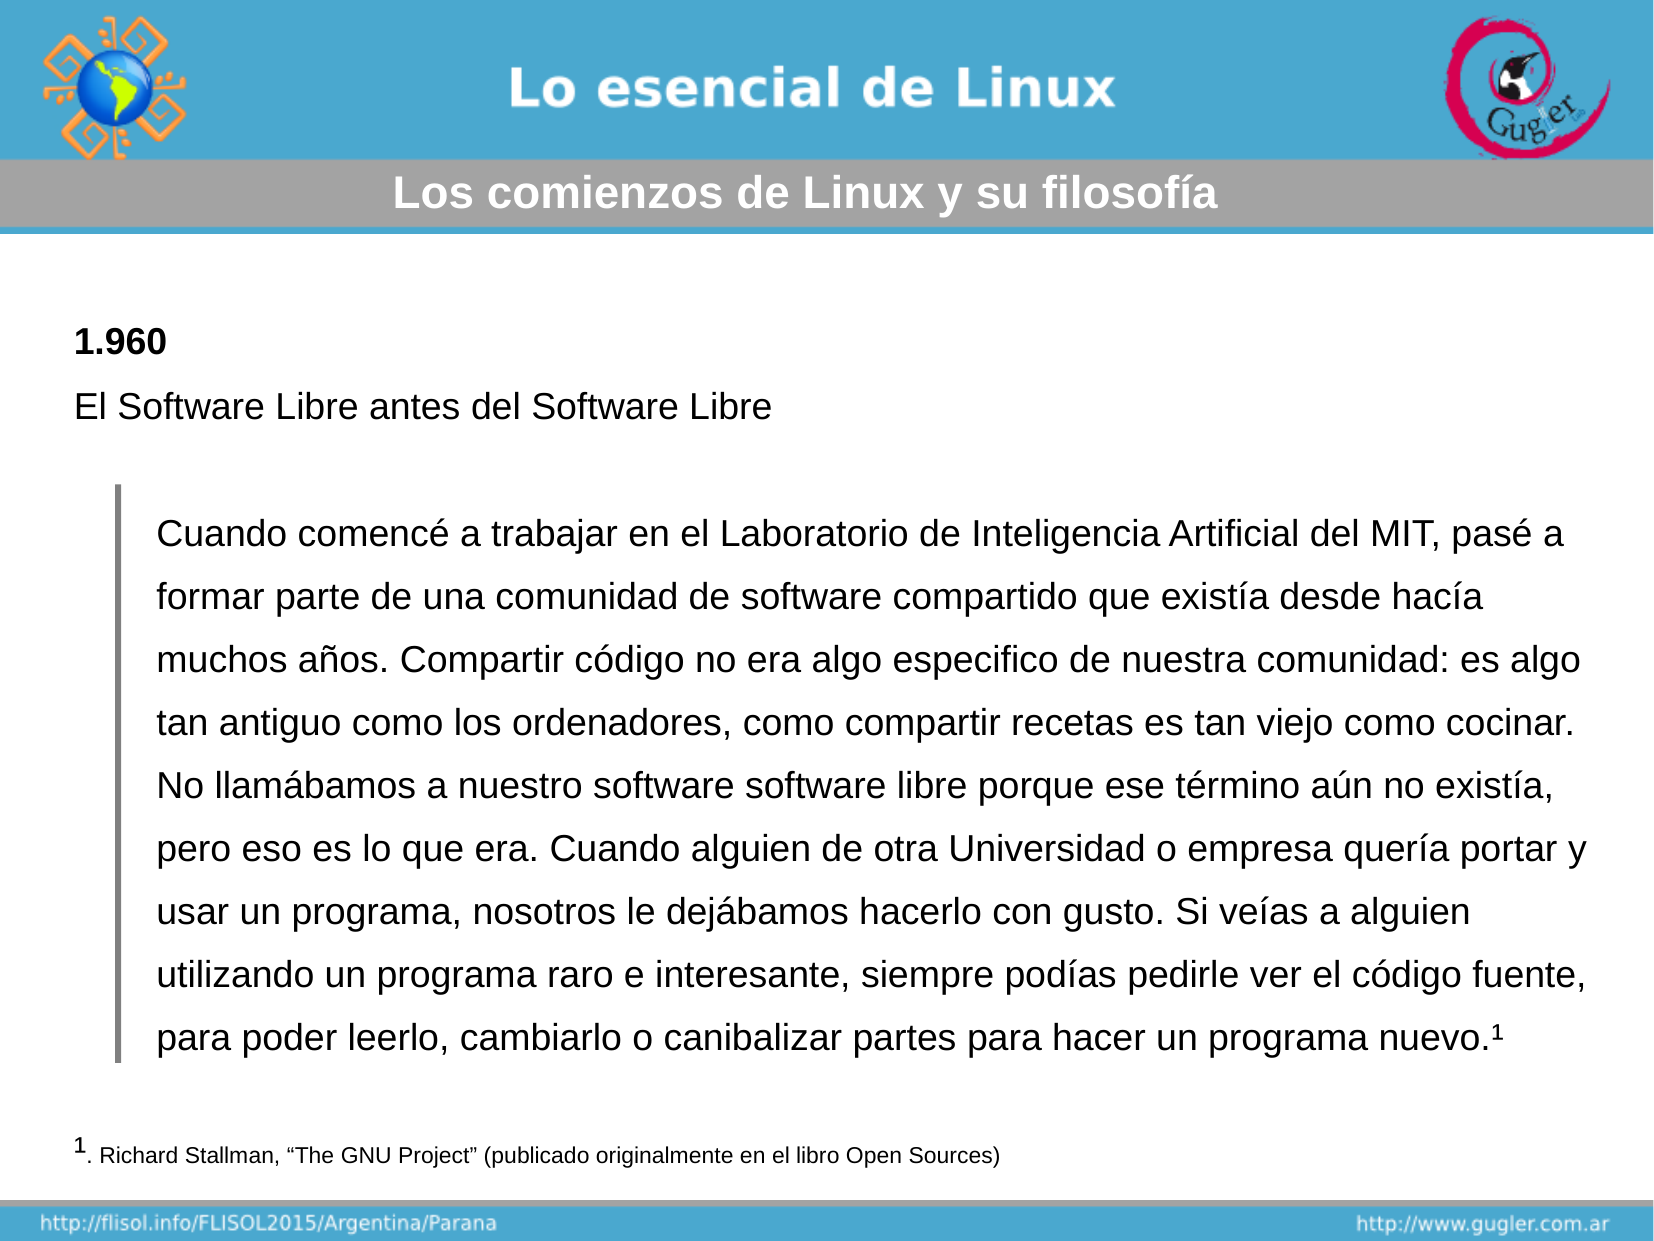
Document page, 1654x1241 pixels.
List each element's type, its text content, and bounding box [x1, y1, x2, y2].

text_box 1.960 [59, 312, 1619, 370]
text_box El Software Libre antes del Software Libre [59, 377, 1630, 437]
text_box Cuando comencé a trabajar en el Laboratorio de Inteligencia Artificial del MIT, pasé a formar parte de una comunidad de software compartido que existía desde hacía muchos años. Compartir código no era algo especifico de nuestra comunidad: es algo tan antiguo como los ordenadores, como compartir recetas es tan viejo como cocinar. No llamábamos a nuestro software software libre porque ese término aún no existía, pero eso es lo que era. Cuando alguien de otra Universidad o empresa quería portar y usar un programa, nosotros le dejábamos hacerlo con gusto. Si veías a alguien utilizando un programa raro e interesante, siempre podías pedirle ver el código fuente, para poder leerlo, cambiarlo o canibalizar partes para hacer un programa nuevo.¹ [141, 484, 1630, 1045]
picture [0, 1200, 1654, 1241]
picture [0, 0, 1654, 234]
text_box ¹. Richard Stallman, “The GNU Project” (publicado originalmente en el libro Open Sources) [59, 1122, 1018, 1179]
text_box Los comienzos de Linux y su filosofía [377, 159, 1241, 226]
